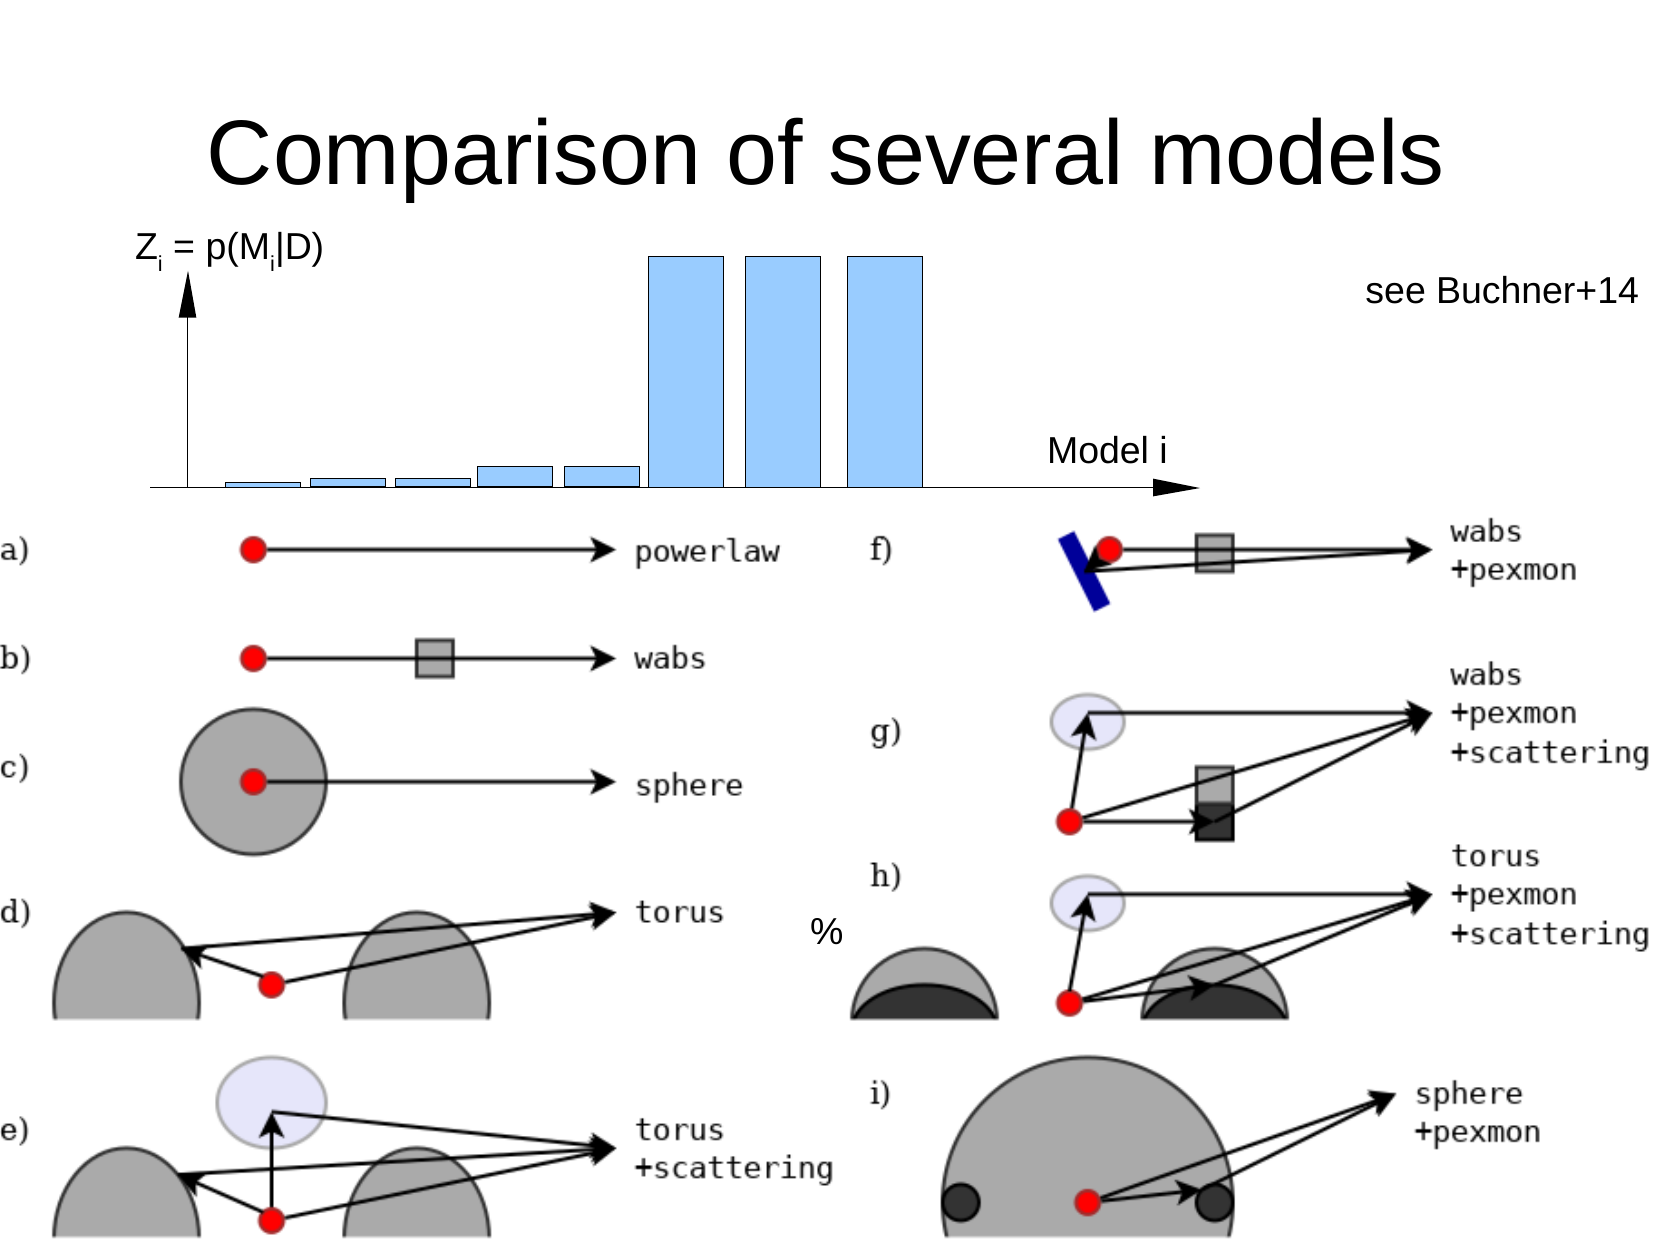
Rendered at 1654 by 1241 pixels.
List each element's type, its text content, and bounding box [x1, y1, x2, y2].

text_box [745, 256, 821, 488]
text_box [847, 256, 923, 488]
text_box Zi = p(Mi|D) [120, 218, 494, 377]
picture [0, 513, 1654, 1241]
text_box see Buchner+14 [1237, 262, 1654, 320]
text_box [225, 482, 301, 488]
title Comparison of several models [82, 49, 1571, 257]
text_box [477, 466, 553, 487]
text_box [395, 478, 471, 487]
text_box [648, 256, 724, 488]
text_box Model i [1032, 421, 1247, 513]
text_box [310, 478, 386, 487]
text_box [564, 466, 640, 487]
